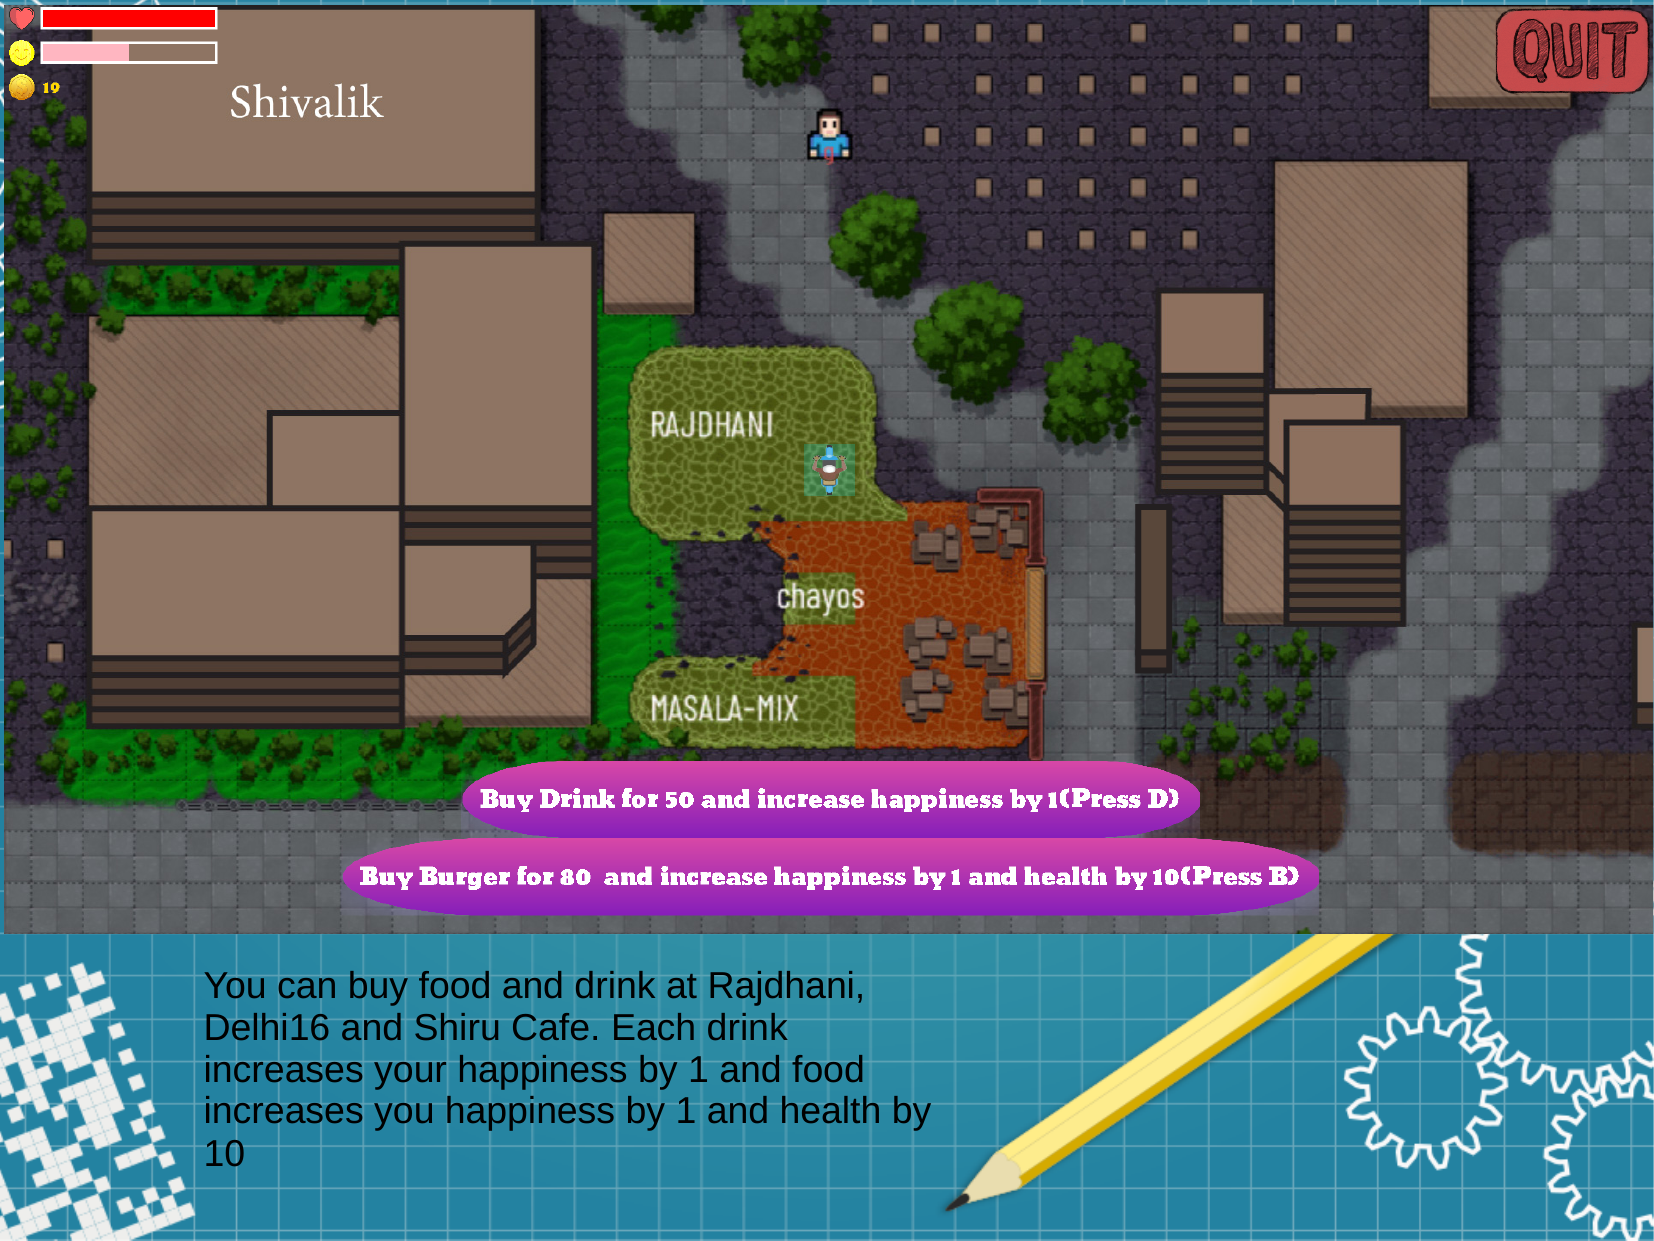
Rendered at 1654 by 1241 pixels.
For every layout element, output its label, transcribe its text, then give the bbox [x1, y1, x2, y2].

text_box You can buy food and drink at Rajdhani, Delhi16 and Shiru Cafe. Each drink increases your happiness by 1 and food increases you happiness by 1 and health by 10 [188, 956, 969, 1182]
picture [0, 0, 1654, 1241]
